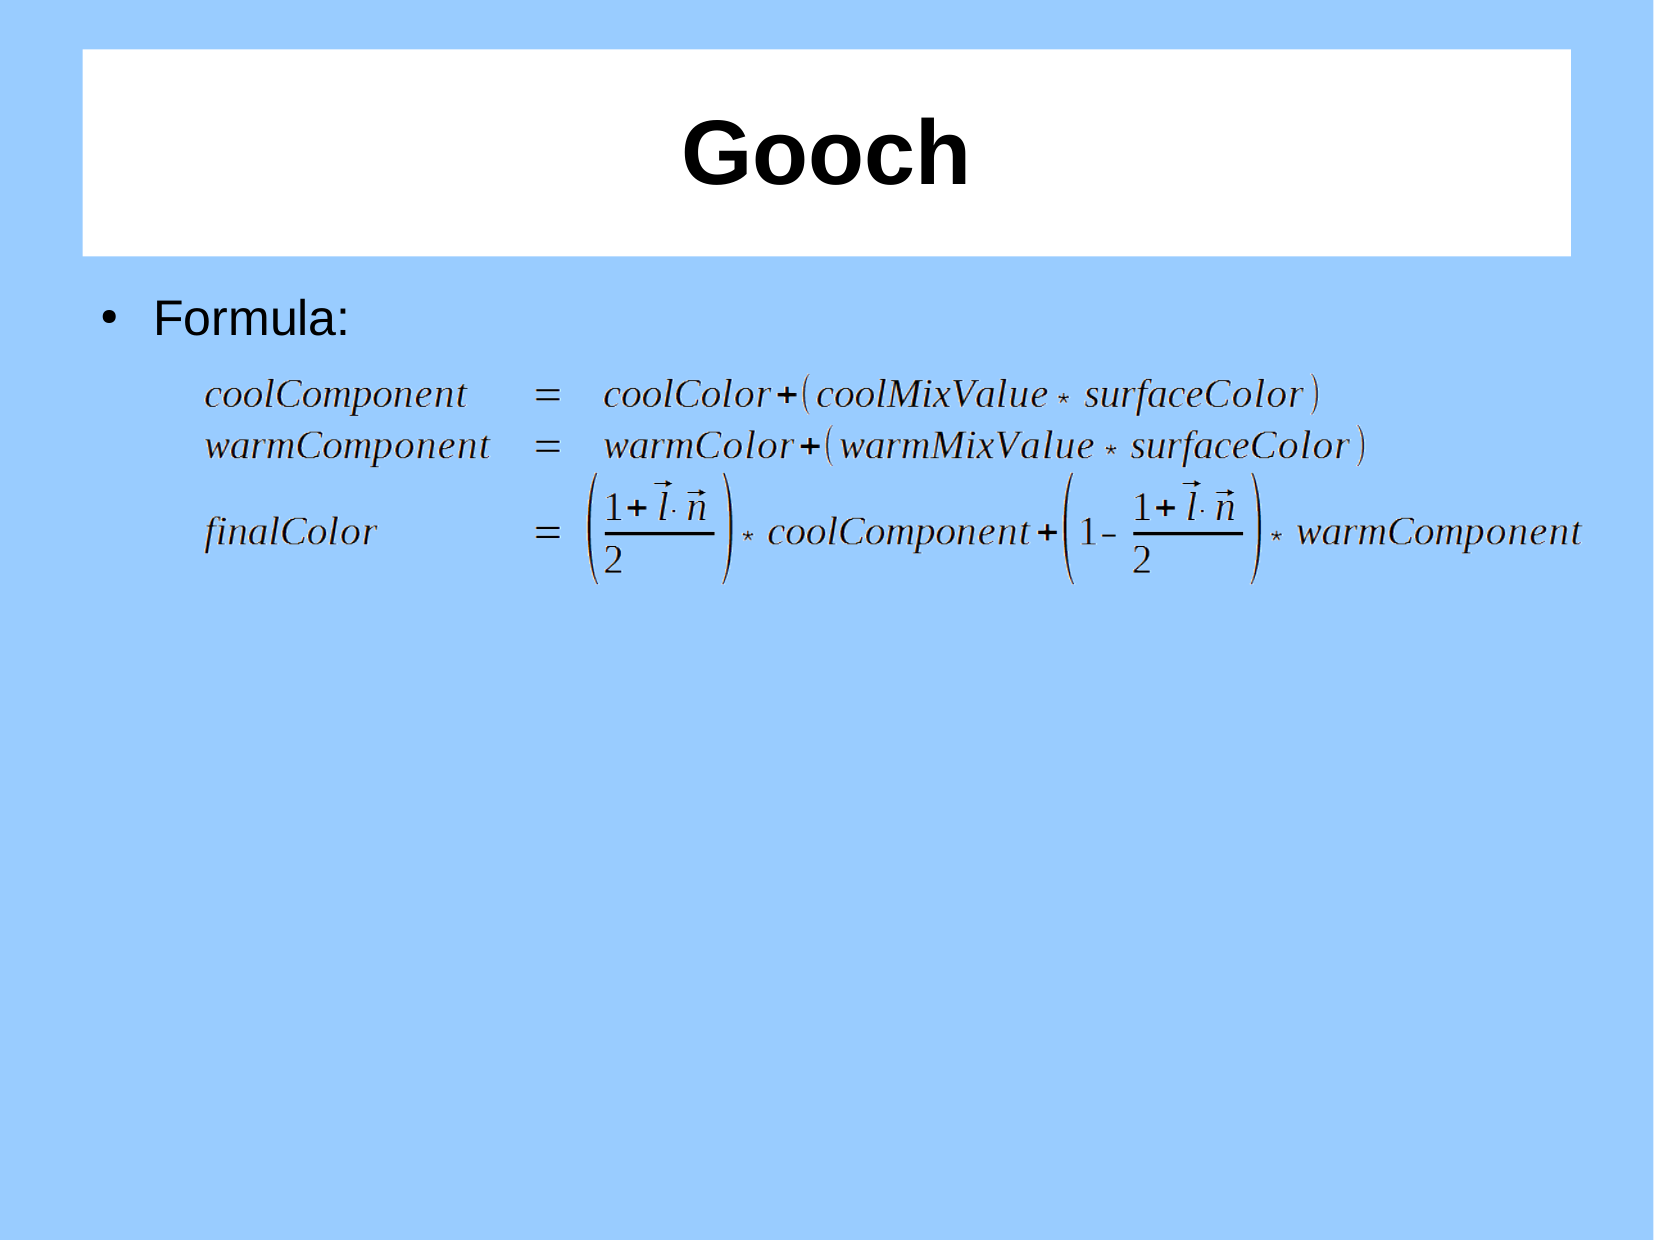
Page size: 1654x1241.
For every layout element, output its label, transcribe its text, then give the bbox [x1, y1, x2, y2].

list Formula: [82, 290, 1571, 1170]
picture [189, 366, 1595, 600]
title Gooch [82, 49, 1571, 257]
